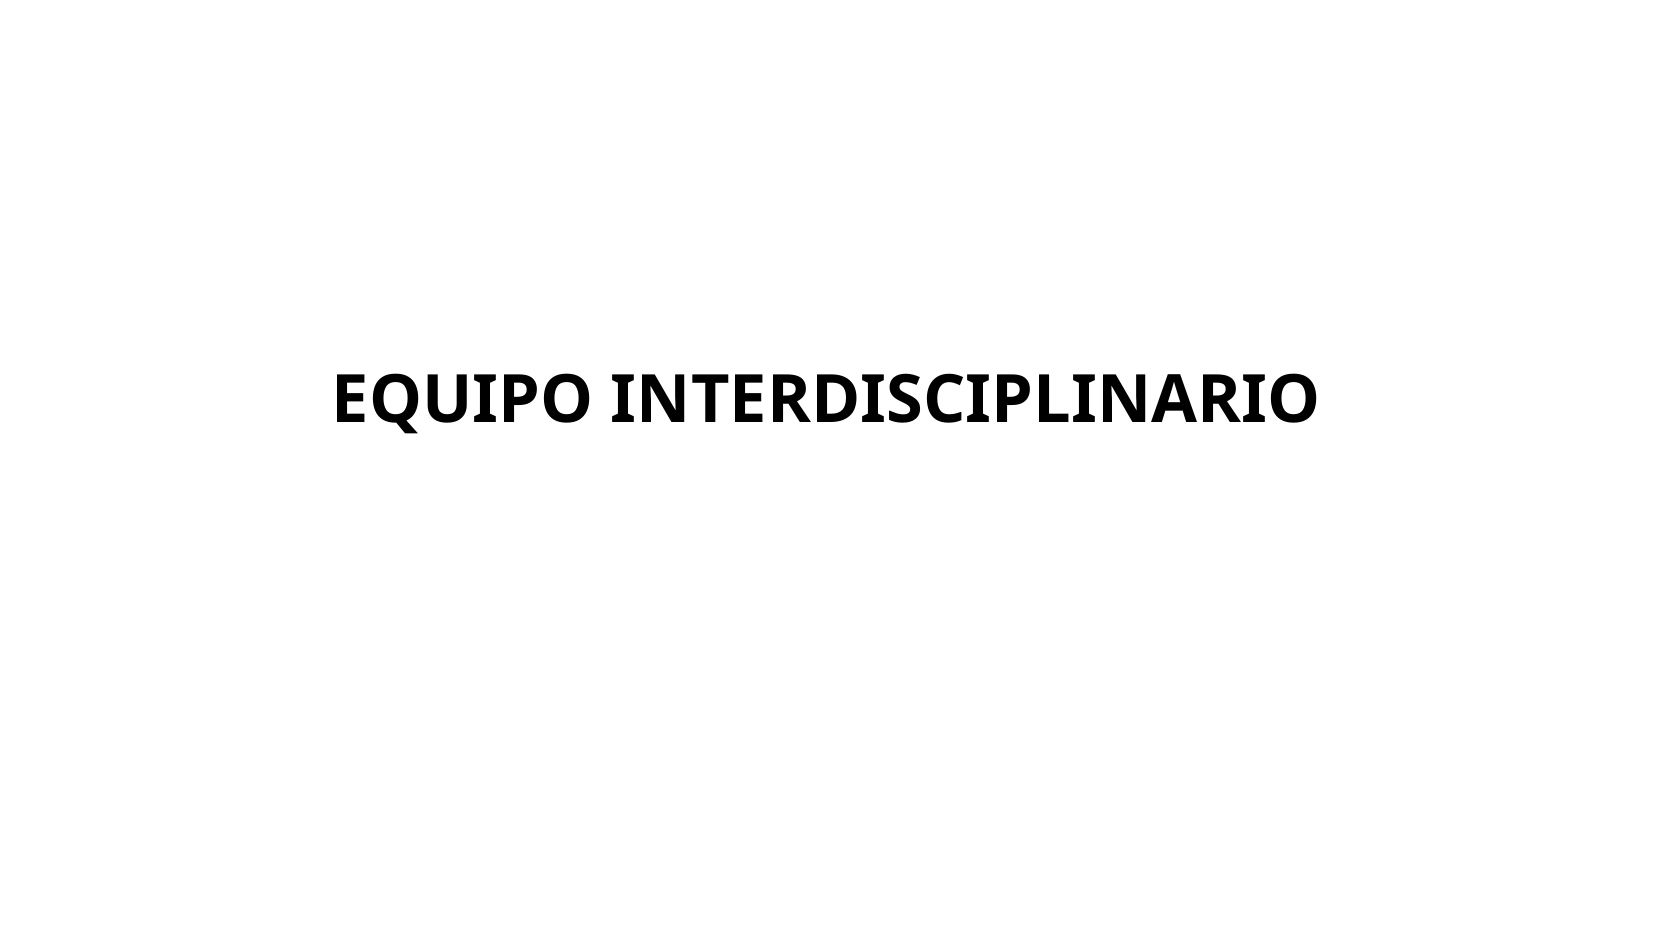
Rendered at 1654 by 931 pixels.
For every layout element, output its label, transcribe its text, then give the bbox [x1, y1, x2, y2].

subtitle EQUIPO INTERDISCIPLINARIO [82, 37, 1571, 757]
